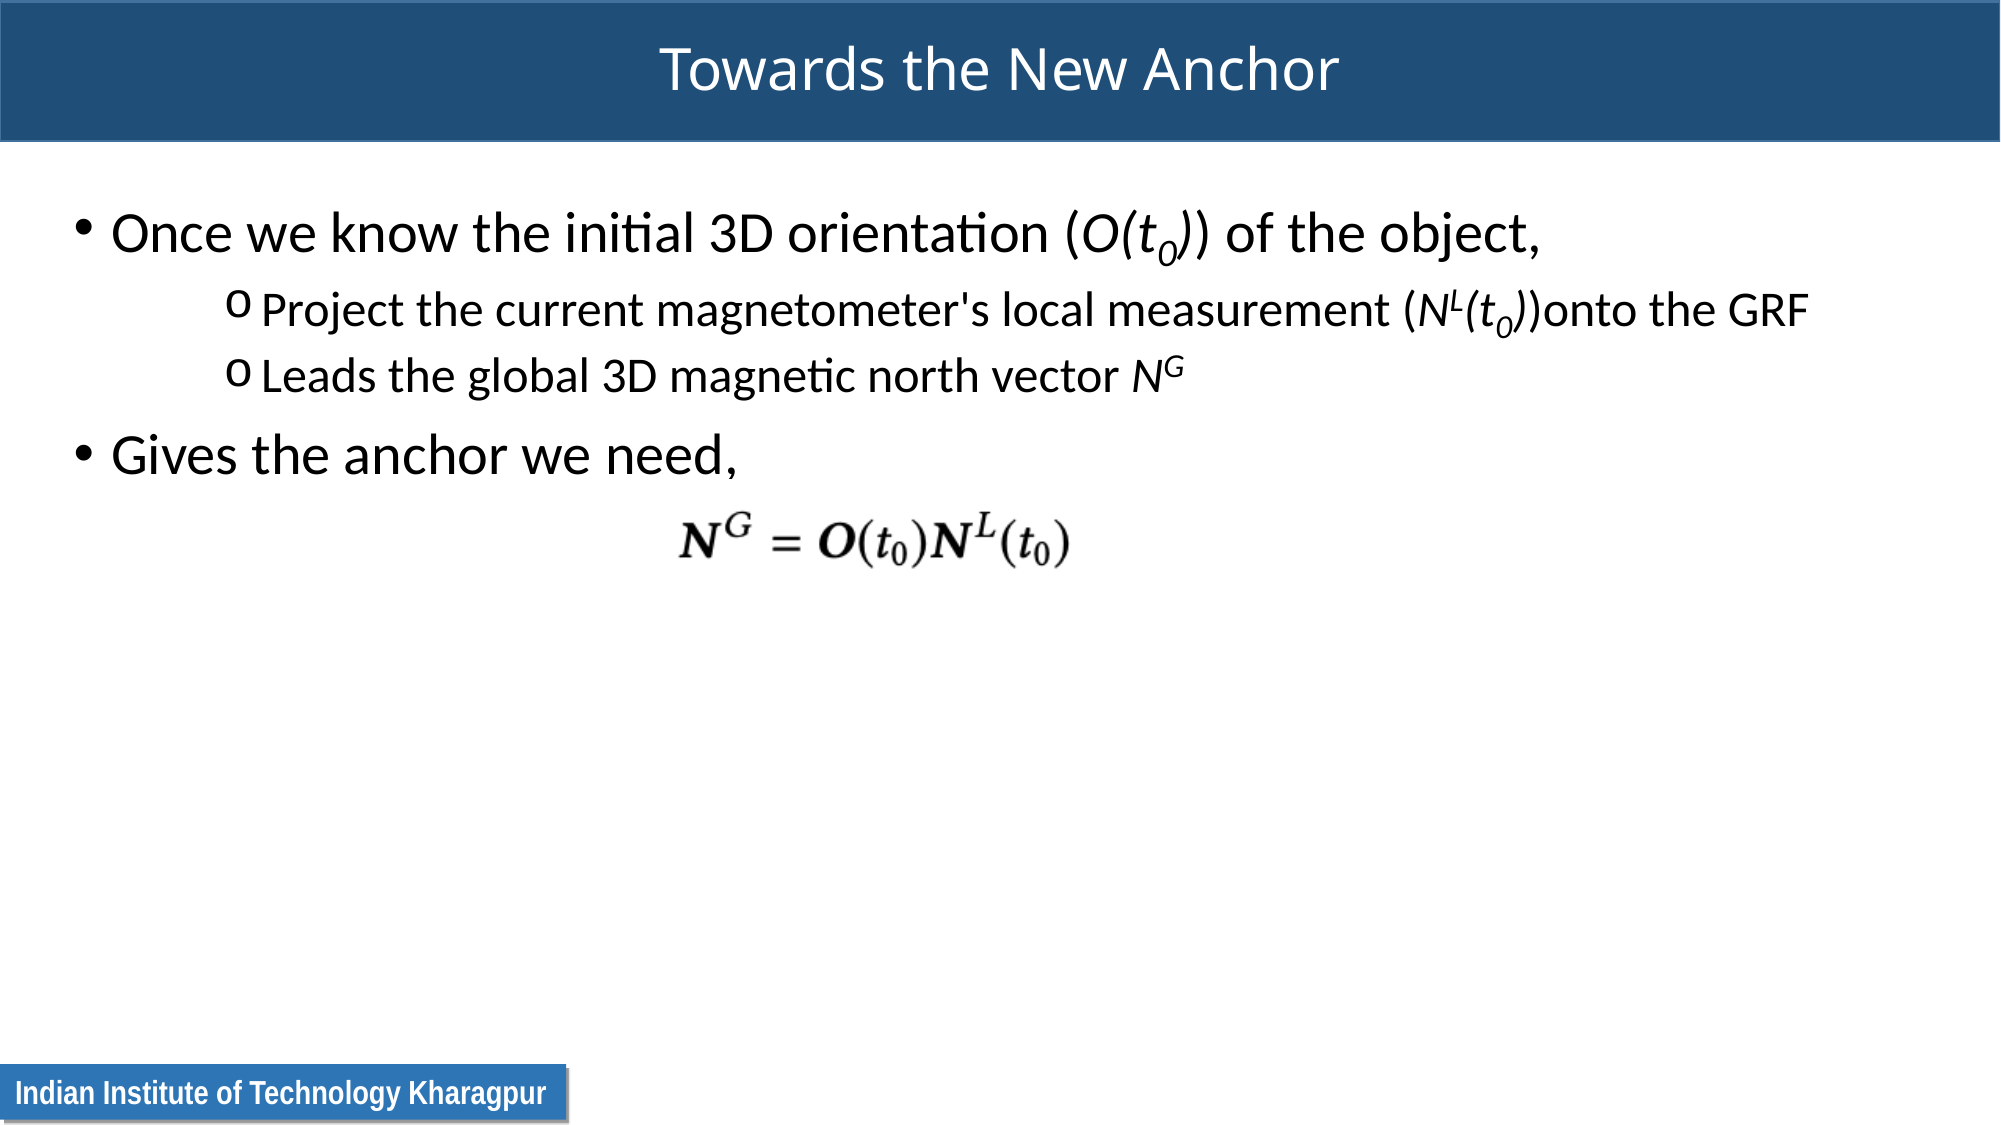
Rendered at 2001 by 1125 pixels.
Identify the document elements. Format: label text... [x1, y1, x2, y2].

picture [655, 479, 1100, 586]
title Towards the New Anchor [0, 1, 2000, 141]
list Once we know the initial 3D orientation (O(t0)) of the object, Project the current magnetometer's local measurement (NL(t0))onto the GRF Leads the global 3D magnetic north vector NG Gives the anchor we need, [58, 186, 1954, 1065]
